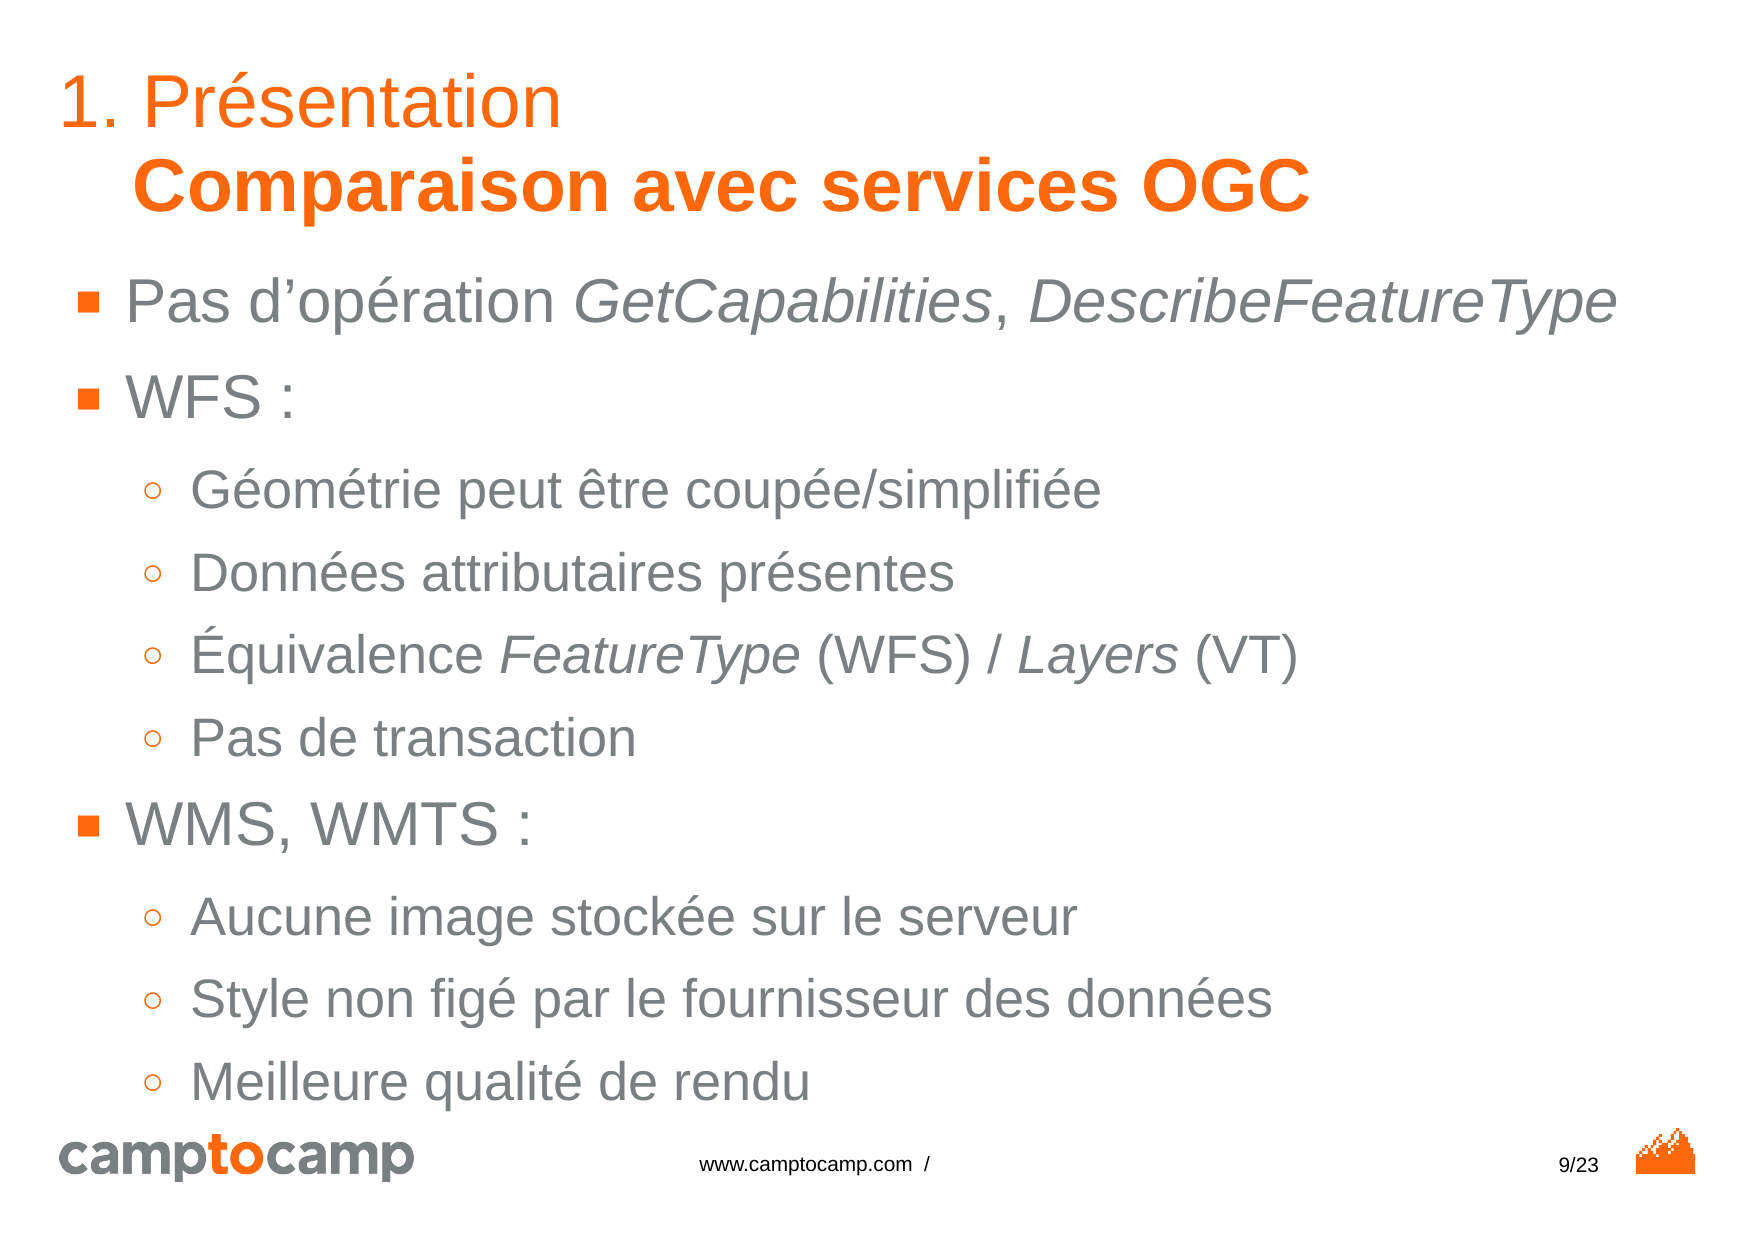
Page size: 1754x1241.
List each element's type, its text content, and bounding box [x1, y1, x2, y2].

title 1. Présentation Comparaison avec services OGC [59, 59, 1695, 247]
picture [59, 1134, 414, 1182]
picture [1636, 1128, 1695, 1174]
list Pas d’opération GetCapabilities, DescribeFeatureType WFS : Géométrie peut être coupée/simplifiée Données attributaires présentes Équivalence FeatureType (WFS) / Layers (VT) Pas de transaction WMS, WMTS : Aucune image stockée sur le serveur Style non figé par le fournisseur des données Meilleure qualité de rendu [59, 265, 1696, 1123]
